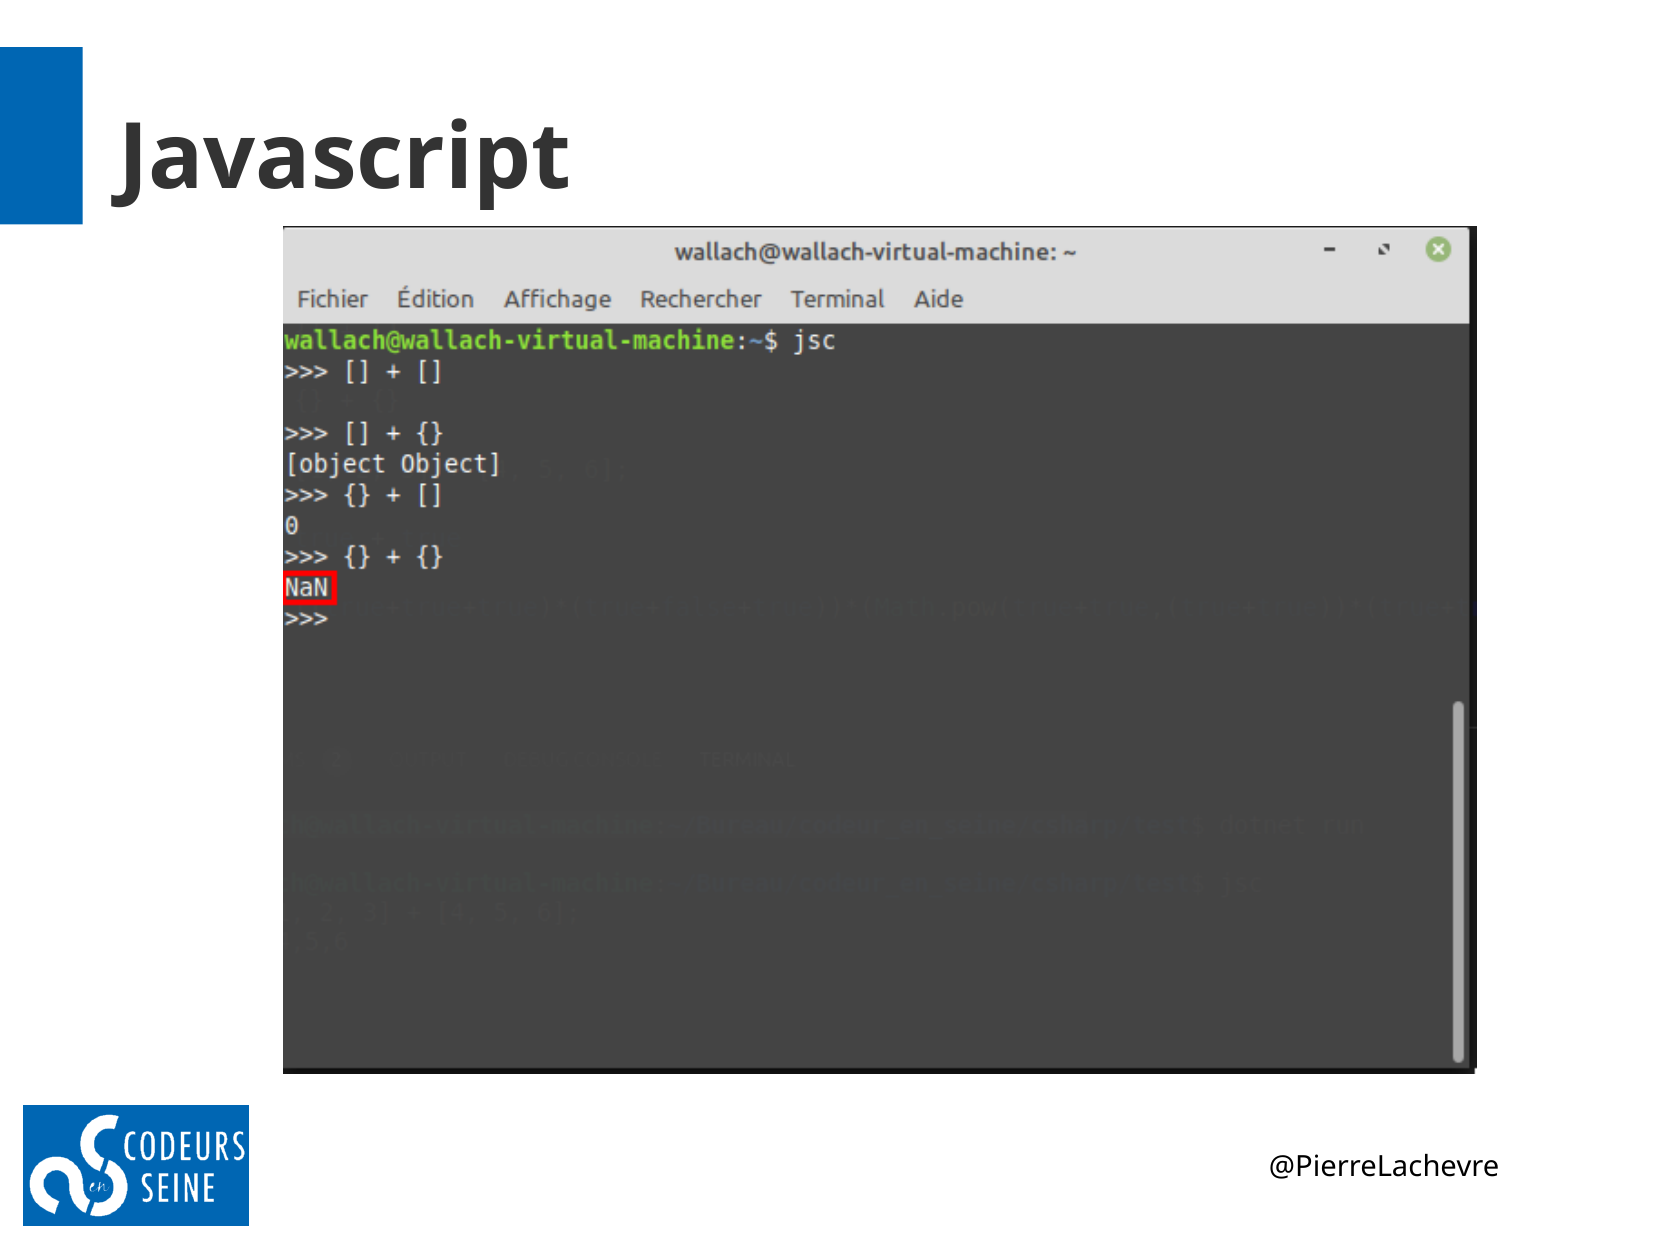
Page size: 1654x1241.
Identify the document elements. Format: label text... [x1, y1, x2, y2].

picture [283, 226, 1477, 1074]
title Javascript [118, 49, 1571, 257]
picture [23, 1105, 249, 1226]
